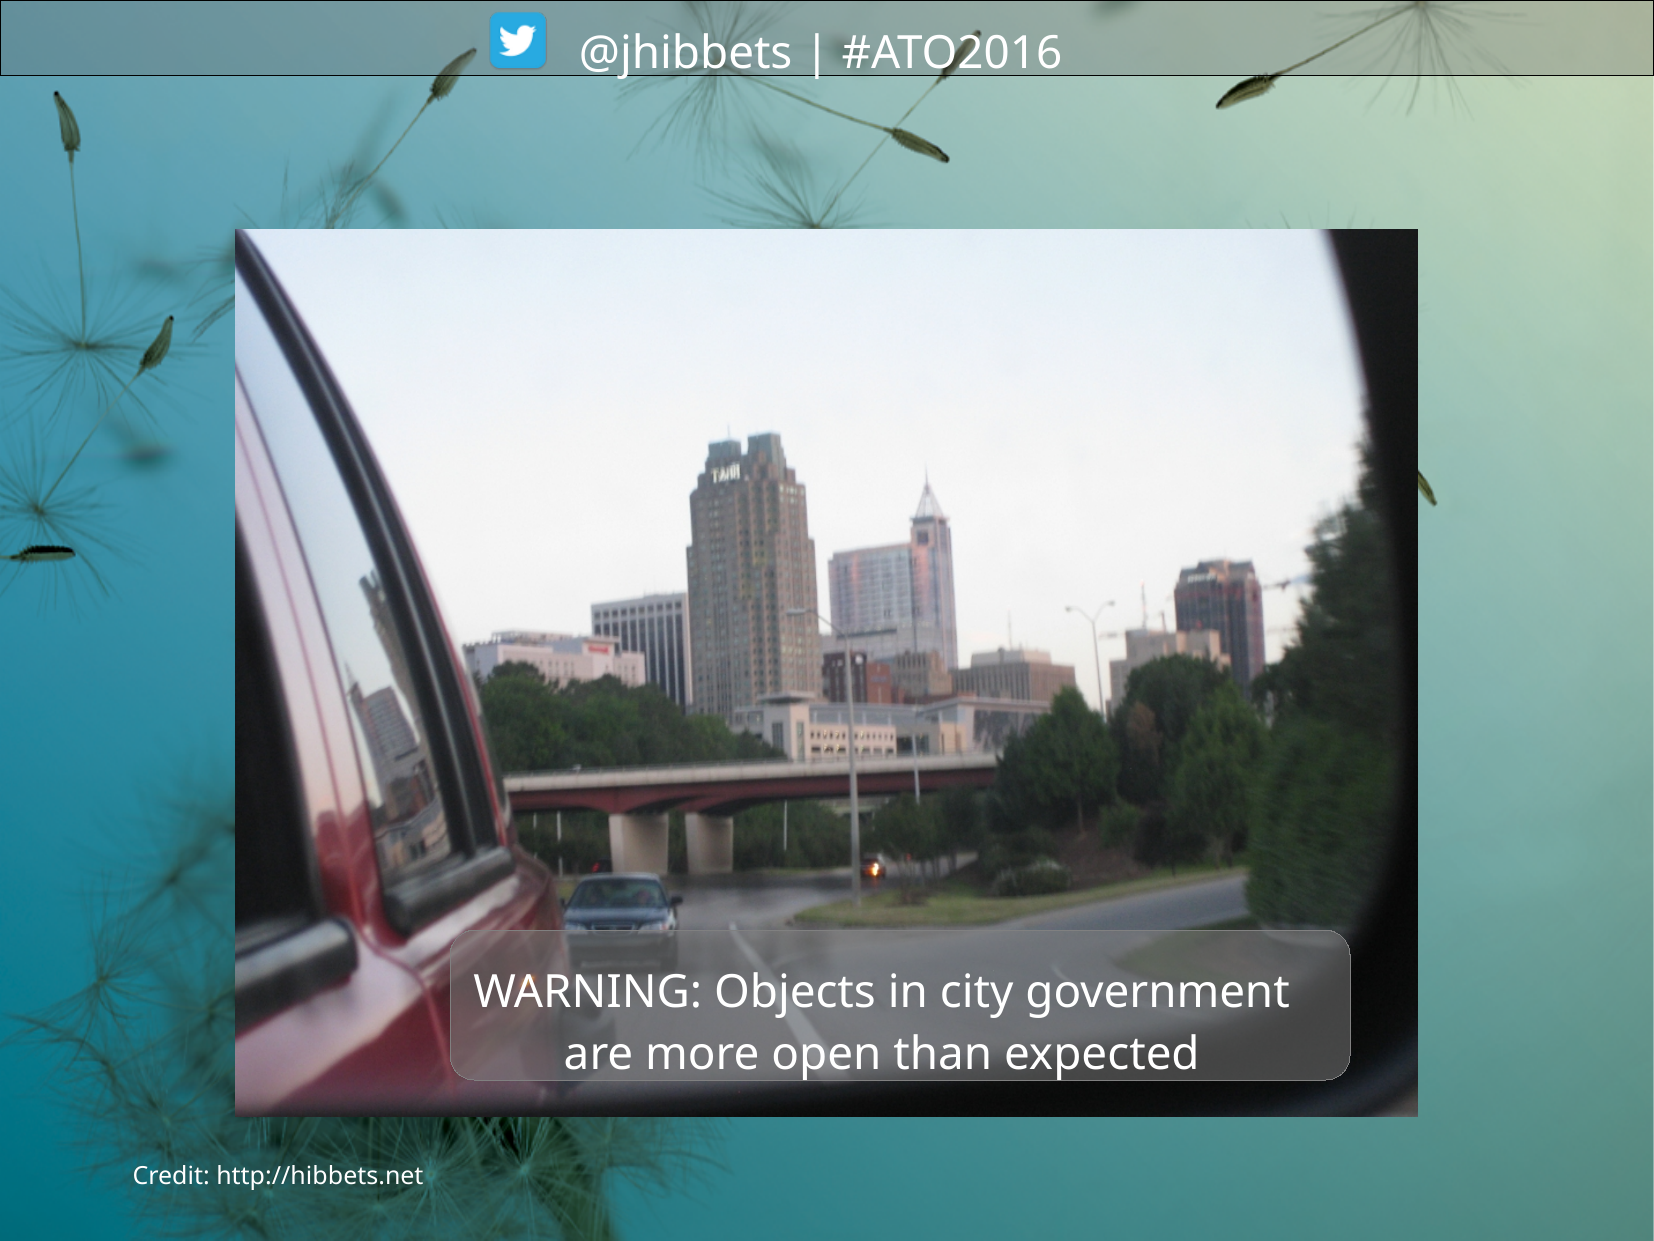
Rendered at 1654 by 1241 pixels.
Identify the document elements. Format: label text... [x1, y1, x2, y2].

text_box Credit: http://hibbets.net [117, 1150, 444, 1194]
text_box WARNING: Objects in city government are more open than expected [458, 950, 1359, 1068]
text_box [450, 930, 1350, 1081]
picture [488, 11, 549, 72]
picture [0, 76, 1654, 1241]
